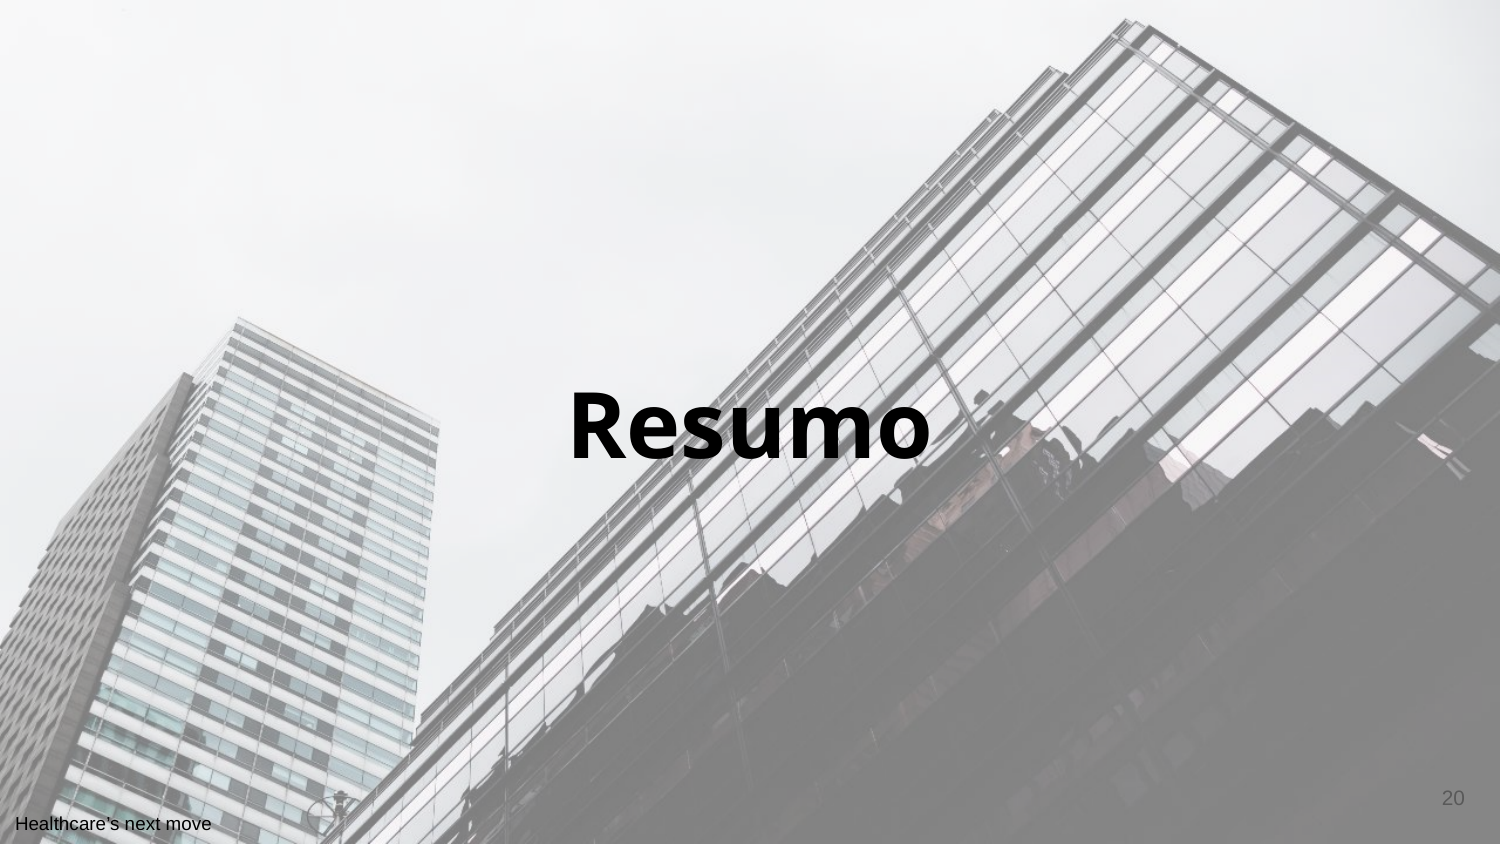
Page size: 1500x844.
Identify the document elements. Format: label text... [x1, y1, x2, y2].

slide_number <number> [1389, 764, 1480, 830]
title Resumo [51, 352, 1449, 491]
picture [0, 0, 1500, 844]
